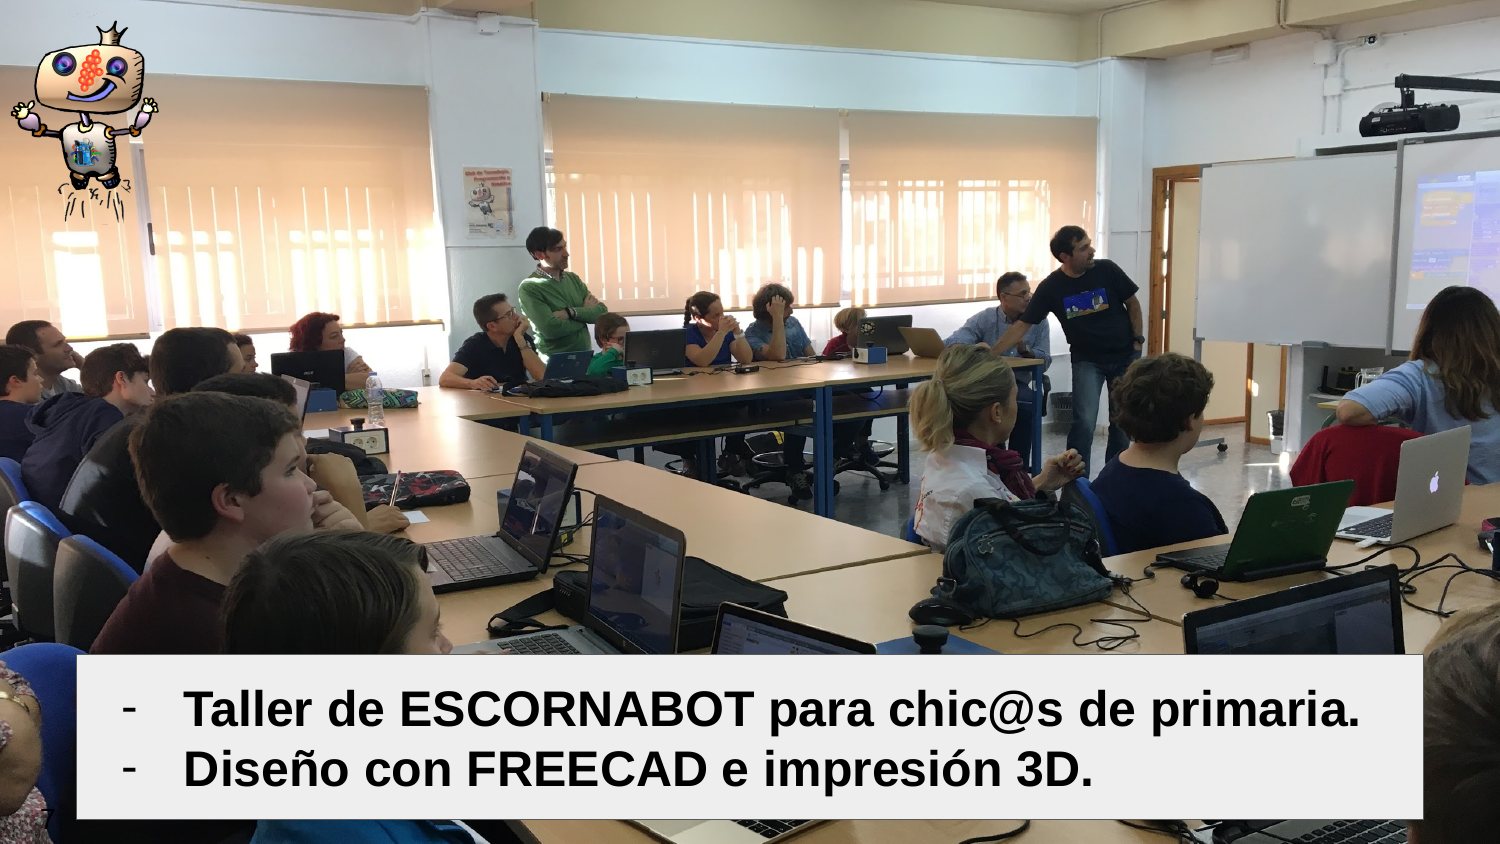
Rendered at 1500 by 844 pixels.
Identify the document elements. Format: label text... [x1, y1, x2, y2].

text_box Taller de ESCORNABOT para chic@s de primaria. Diseño con FREECAD e impresión 3D. [93, 661, 1406, 844]
picture [0, 0, 1500, 844]
text_box [76, 654, 1424, 820]
text_box 7 [25, 785, 92, 835]
